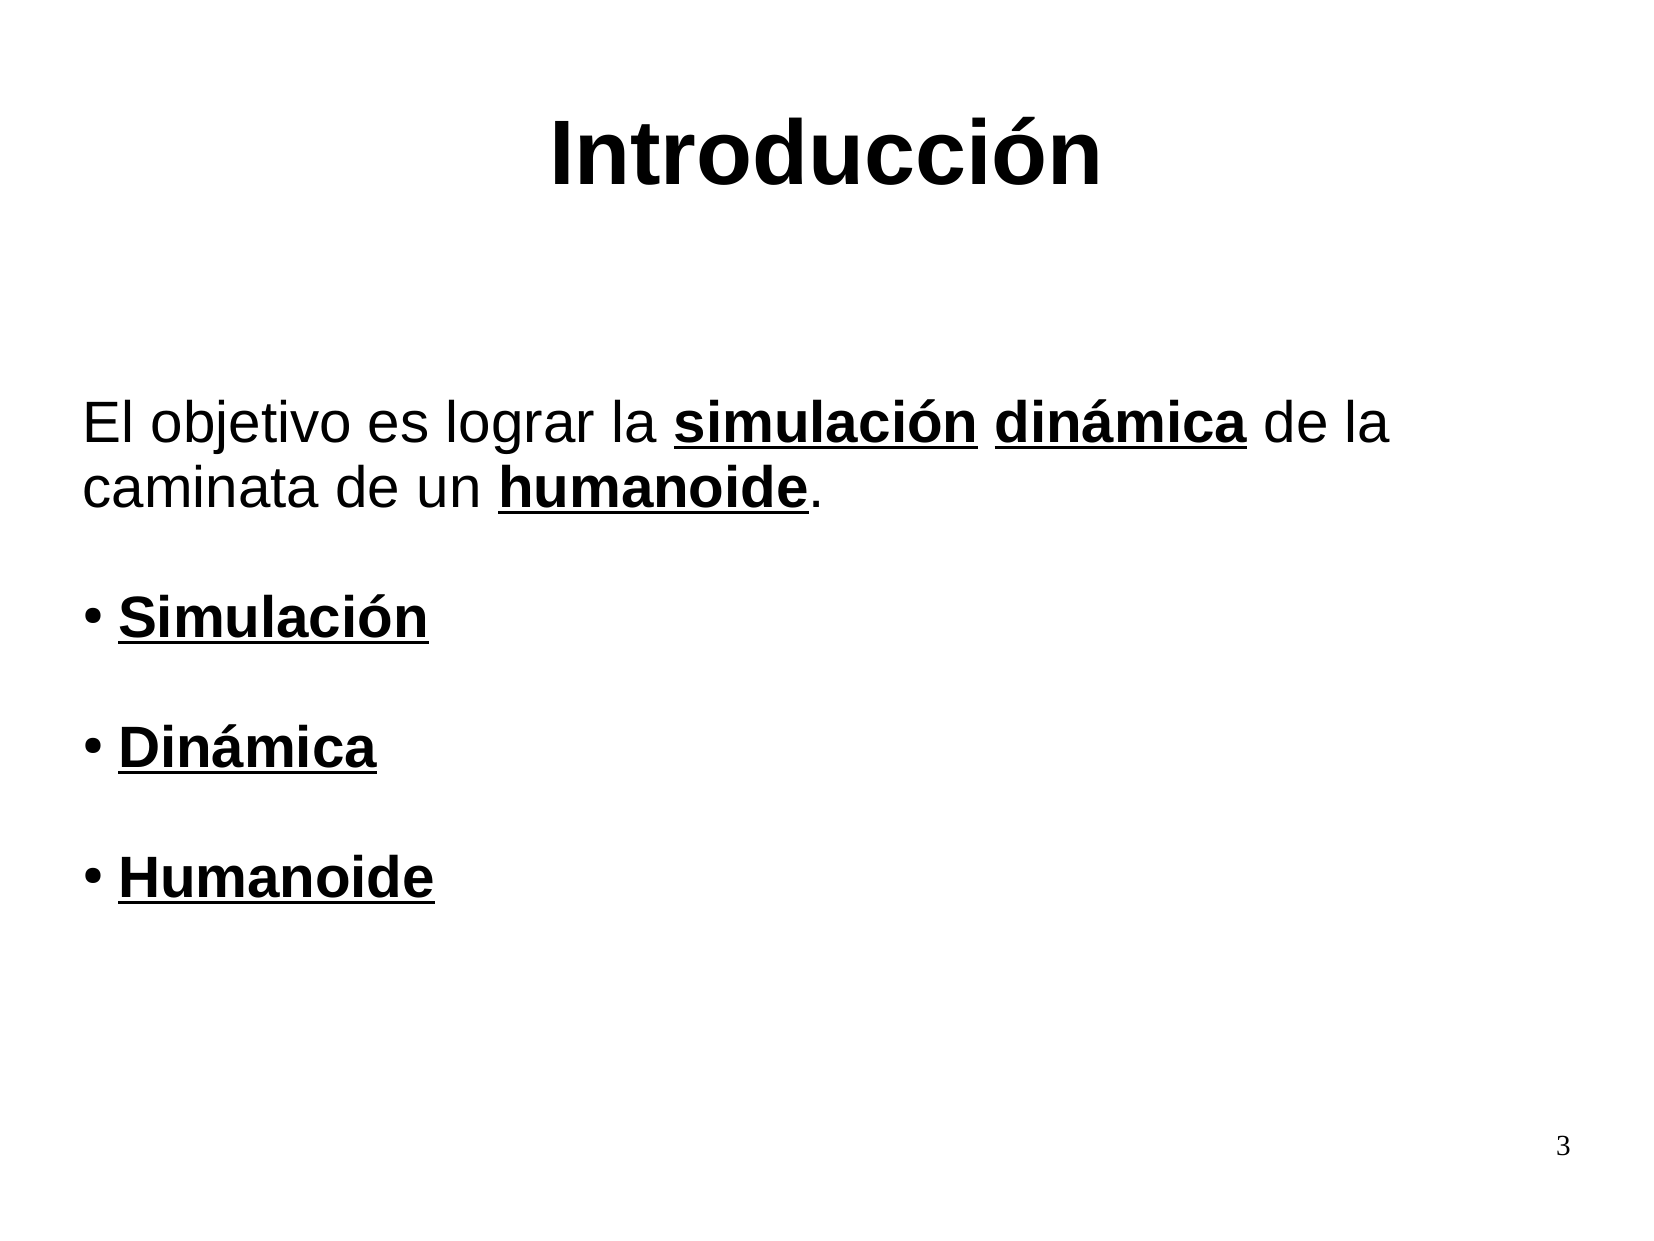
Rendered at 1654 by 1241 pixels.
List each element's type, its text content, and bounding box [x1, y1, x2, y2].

subtitle El objetivo es lograr la simulación dinámica de la caminata de un humanoide. Simulación Dinámica Humanoide [82, 290, 1571, 1010]
title Introducción [82, 49, 1571, 257]
